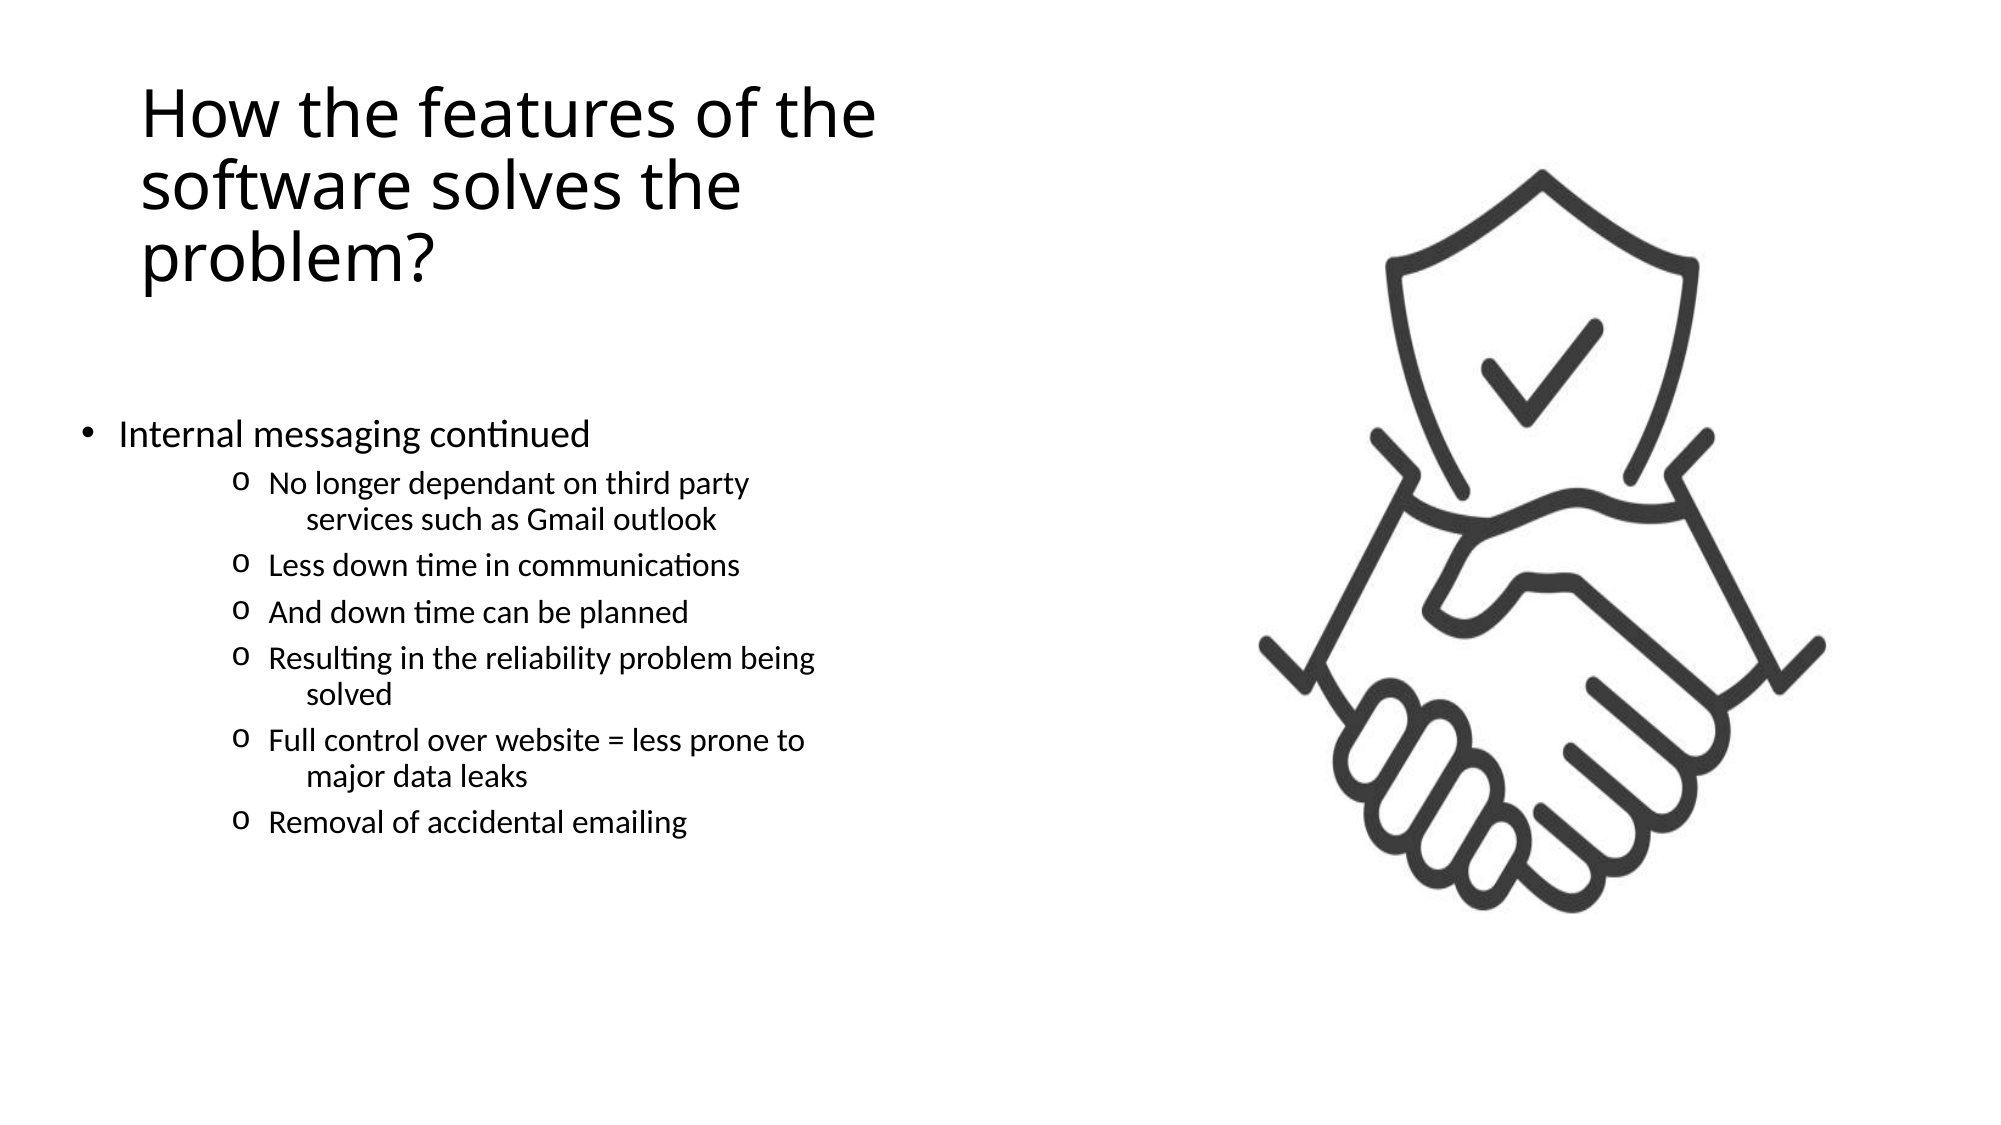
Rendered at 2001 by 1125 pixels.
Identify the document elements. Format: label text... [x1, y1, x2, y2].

title How the features of the software solves the problem? [124, 53, 909, 322]
list Internal messaging continued No longer dependant on third party services such as Gmail outlook Less down time in communications And down time can be planned Resulting in the reliability problem being solved Full control over website = less prone to major data leaks Removal of accidental emailing [66, 405, 858, 1020]
picture [1170, 63, 1915, 1020]
